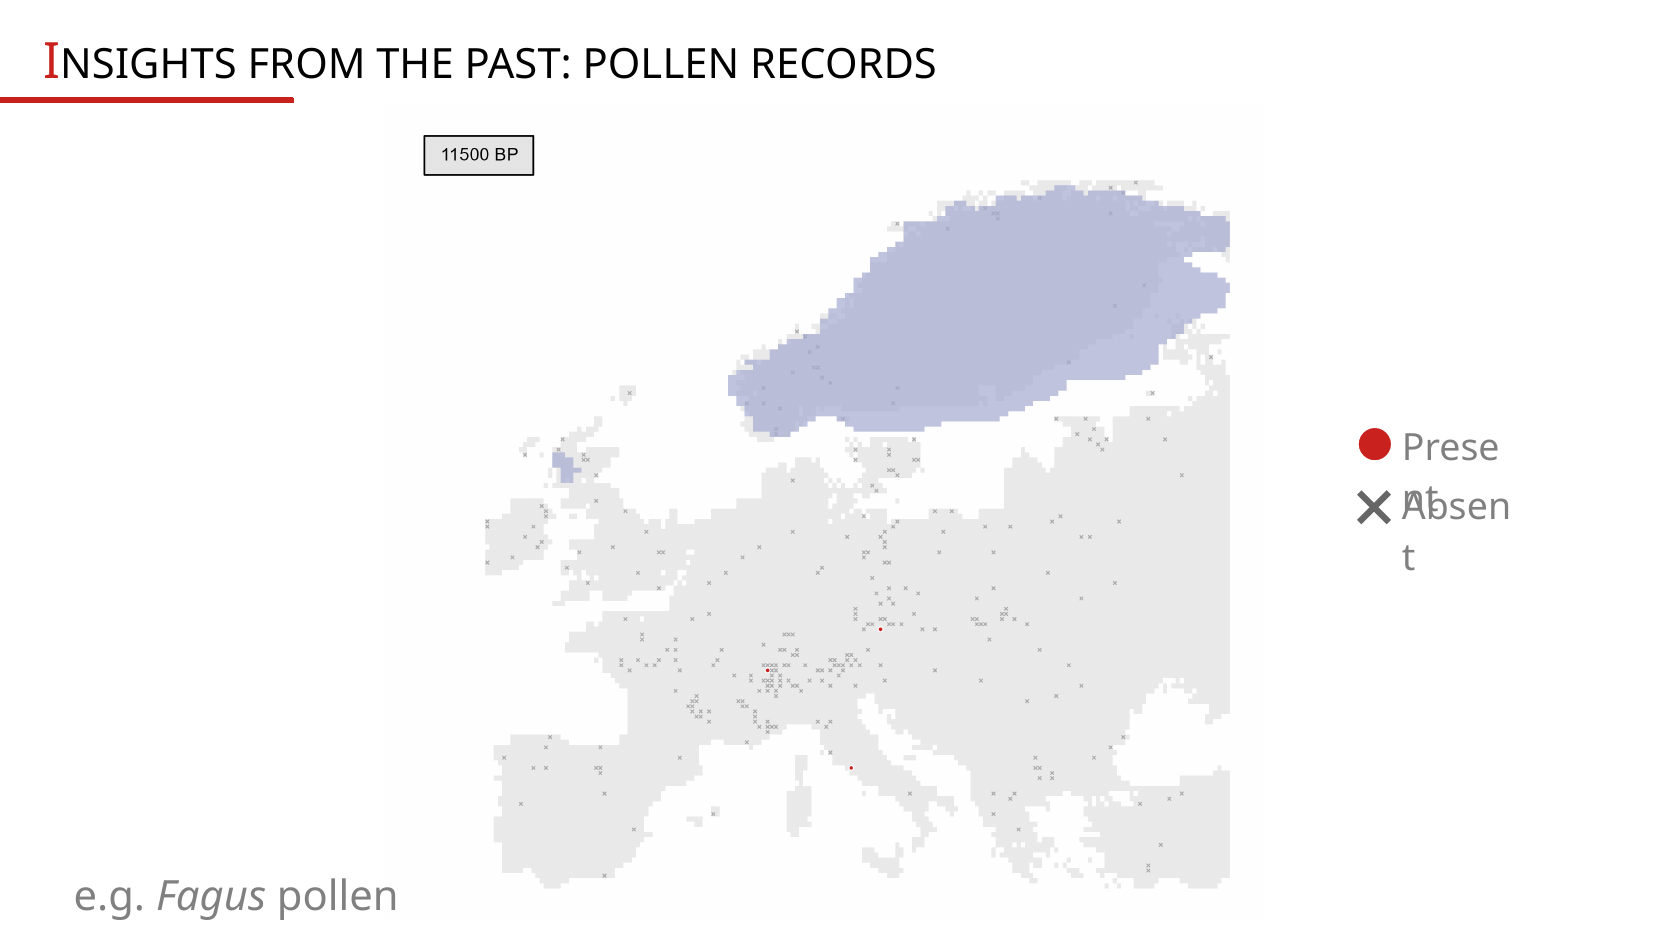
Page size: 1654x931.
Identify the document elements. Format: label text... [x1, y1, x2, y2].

text_box [1357, 426, 1387, 462]
picture [384, 98, 1270, 926]
text_box Absent [1387, 472, 1535, 539]
text_box e.g. Fagus pollen records [0, 858, 473, 931]
text_box Present [1387, 413, 1535, 472]
text_box INSIGHTS FROM THE PAST: POLLEN RECORDS [28, 0, 1623, 119]
